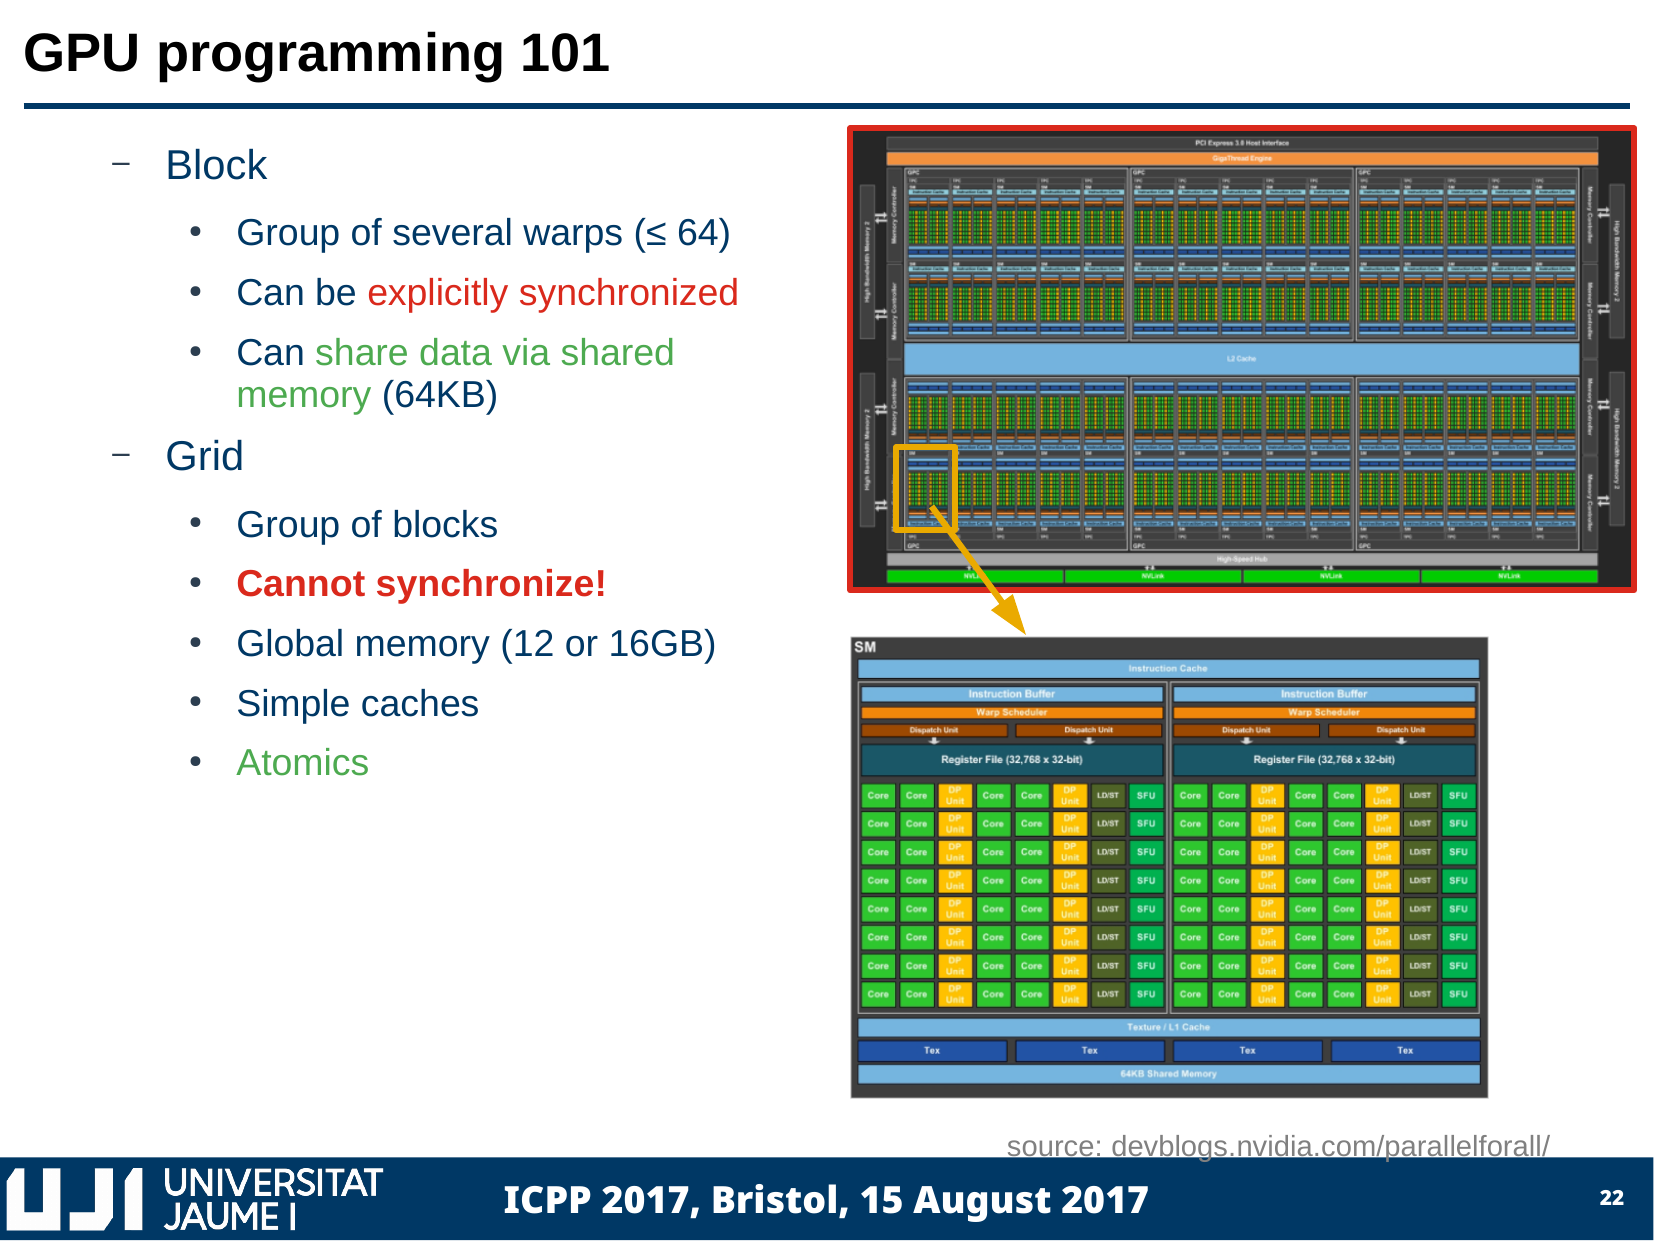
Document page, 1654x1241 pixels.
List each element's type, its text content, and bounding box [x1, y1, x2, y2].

text_box source: devblogs.nvidia.com/parallelforall/ [992, 1122, 1567, 1170]
list Block Group of several warps (≤ 64) Can be explicitly synchronized Can share data via shared memory (64KB) Grid Group of blocks Cannot synchronize! Global memory (12 or 16GB) Simple caches Atomics [23, 141, 808, 1134]
picture [0, 1158, 390, 1241]
title GPU programming 101 [23, 0, 1630, 107]
picture [899, 450, 952, 527]
picture [850, 636, 1489, 1099]
picture [853, 131, 1631, 587]
